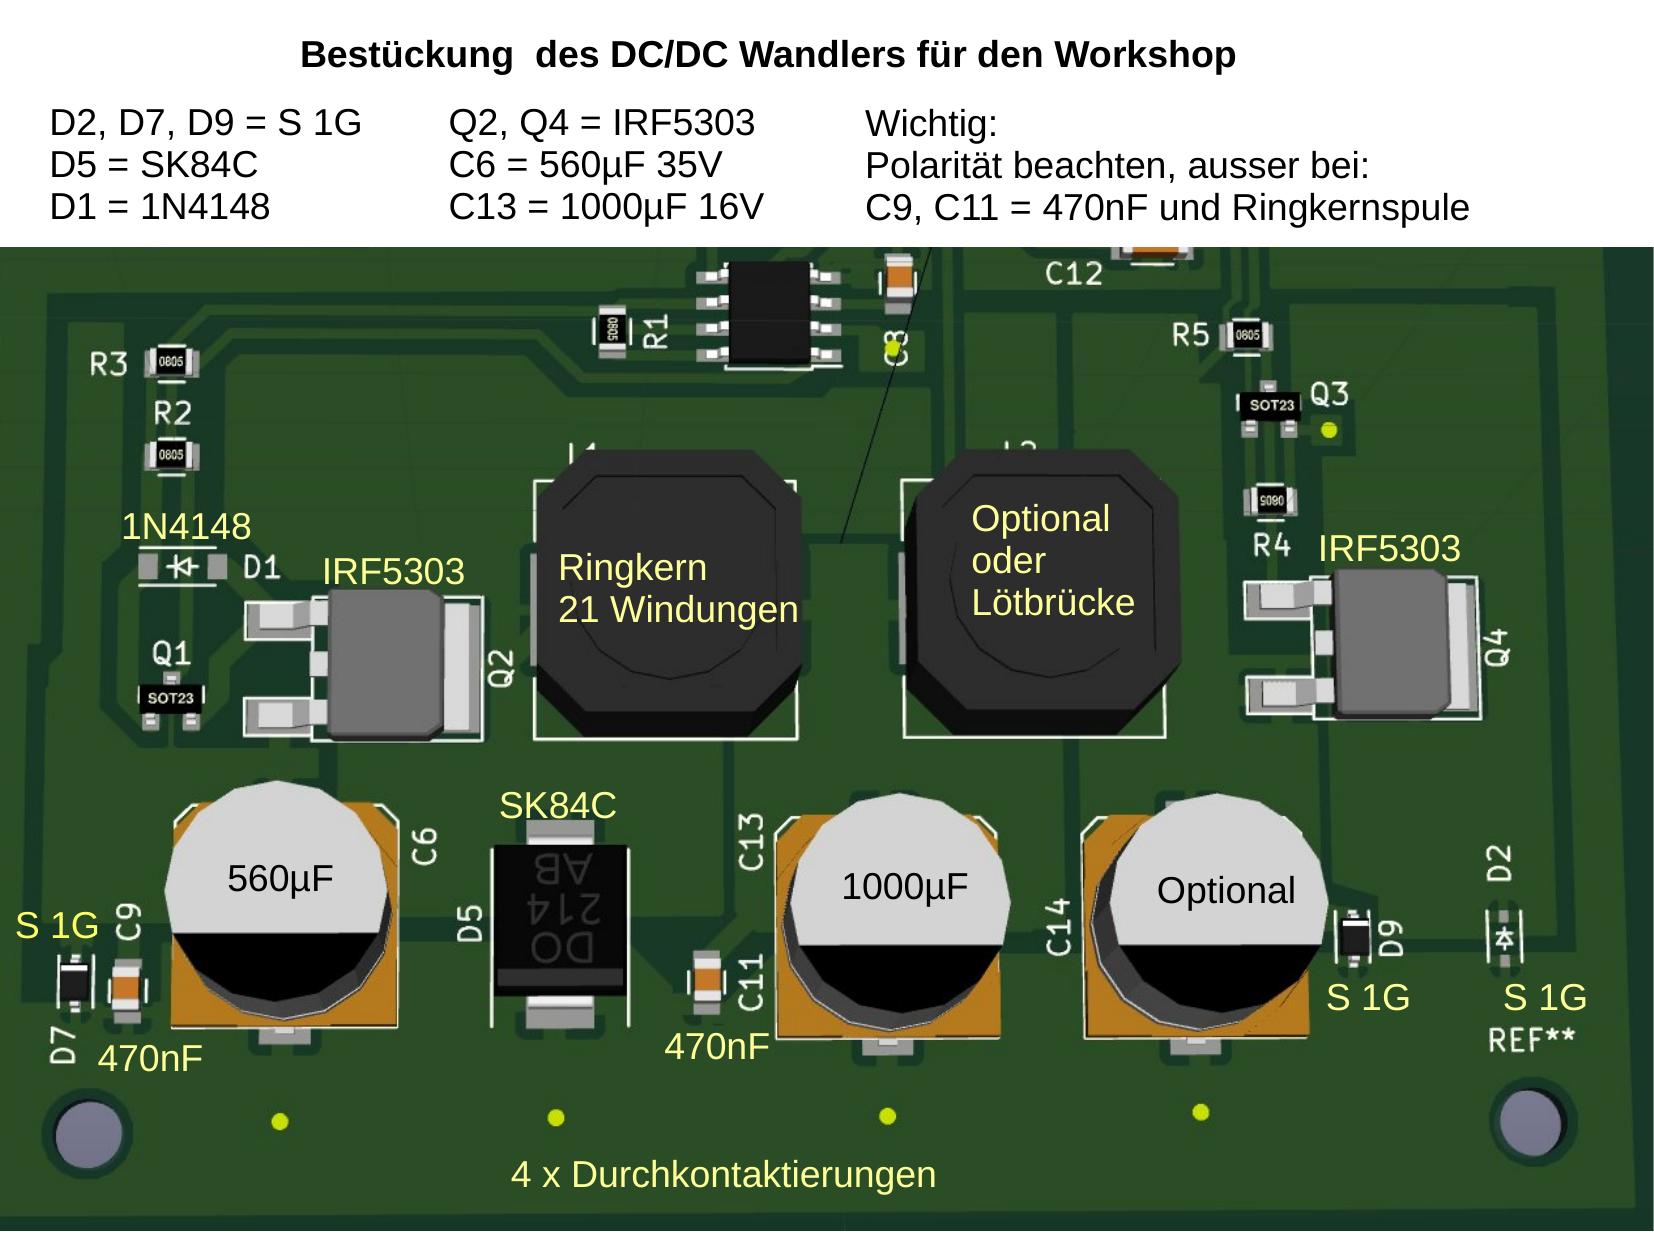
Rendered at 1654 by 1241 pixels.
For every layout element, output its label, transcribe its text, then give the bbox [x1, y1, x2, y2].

text_box SK84C [484, 777, 633, 839]
text_box IRF5303 [307, 543, 481, 601]
text_box S 1G [1488, 968, 1607, 1052]
text_box D2, D7, D9 = S 1G D5 = SK84C D1 = 1N4148 [34, 94, 378, 236]
text_box 470nF [649, 1017, 786, 1075]
text_box 1N4148 [106, 498, 267, 556]
text_box 1000µF [826, 857, 1004, 957]
text_box Ringkern 21 Windungen [543, 538, 814, 638]
text_box IRF5303 [1303, 519, 1477, 577]
text_box Bestückung des DC/DC Wandlers für den Workshop [285, 25, 1254, 83]
text_box 470nF [82, 1029, 219, 1087]
text_box 4 x Durchkontaktierungen [496, 1145, 993, 1241]
text_box Optional oder Lötbrücke [956, 490, 1170, 674]
text_box Q2, Q4 = IRF5303 C6 = 560µF 35V C13 = 1000µF 16V [433, 94, 780, 236]
picture [0, 247, 1654, 1231]
text_box Optional [1142, 862, 1312, 920]
text_box 560µF [212, 850, 350, 908]
text_box Wichtig: Polarität beachten, ausser bei: C9, C11 = 470nF und Ringkernspule [850, 95, 1489, 237]
text_box S 1G [0, 897, 119, 981]
text_box S 1G [1311, 968, 1430, 1052]
